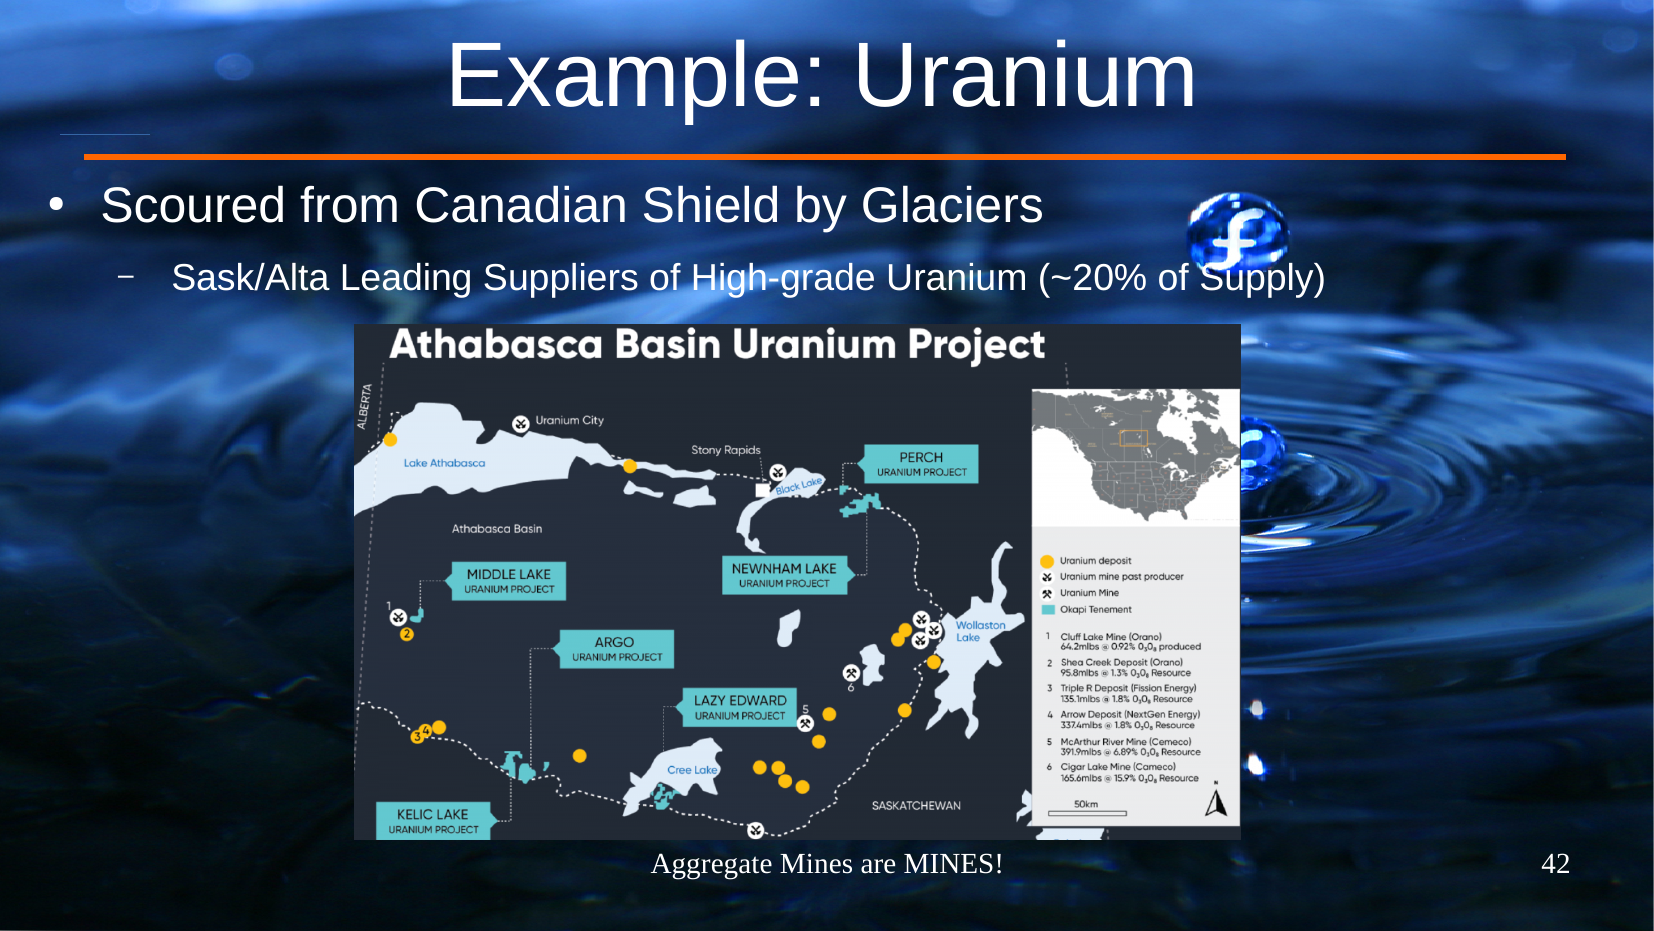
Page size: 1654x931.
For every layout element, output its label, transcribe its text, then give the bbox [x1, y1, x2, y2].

list Scoured from Canadian Shield by Glaciers Sask/Alta Leading Suppliers of High-grade Uranium (~20% of Supply) [29, 177, 1365, 325]
picture [0, 0, 1654, 931]
title Example: Uranium [78, 0, 1568, 153]
